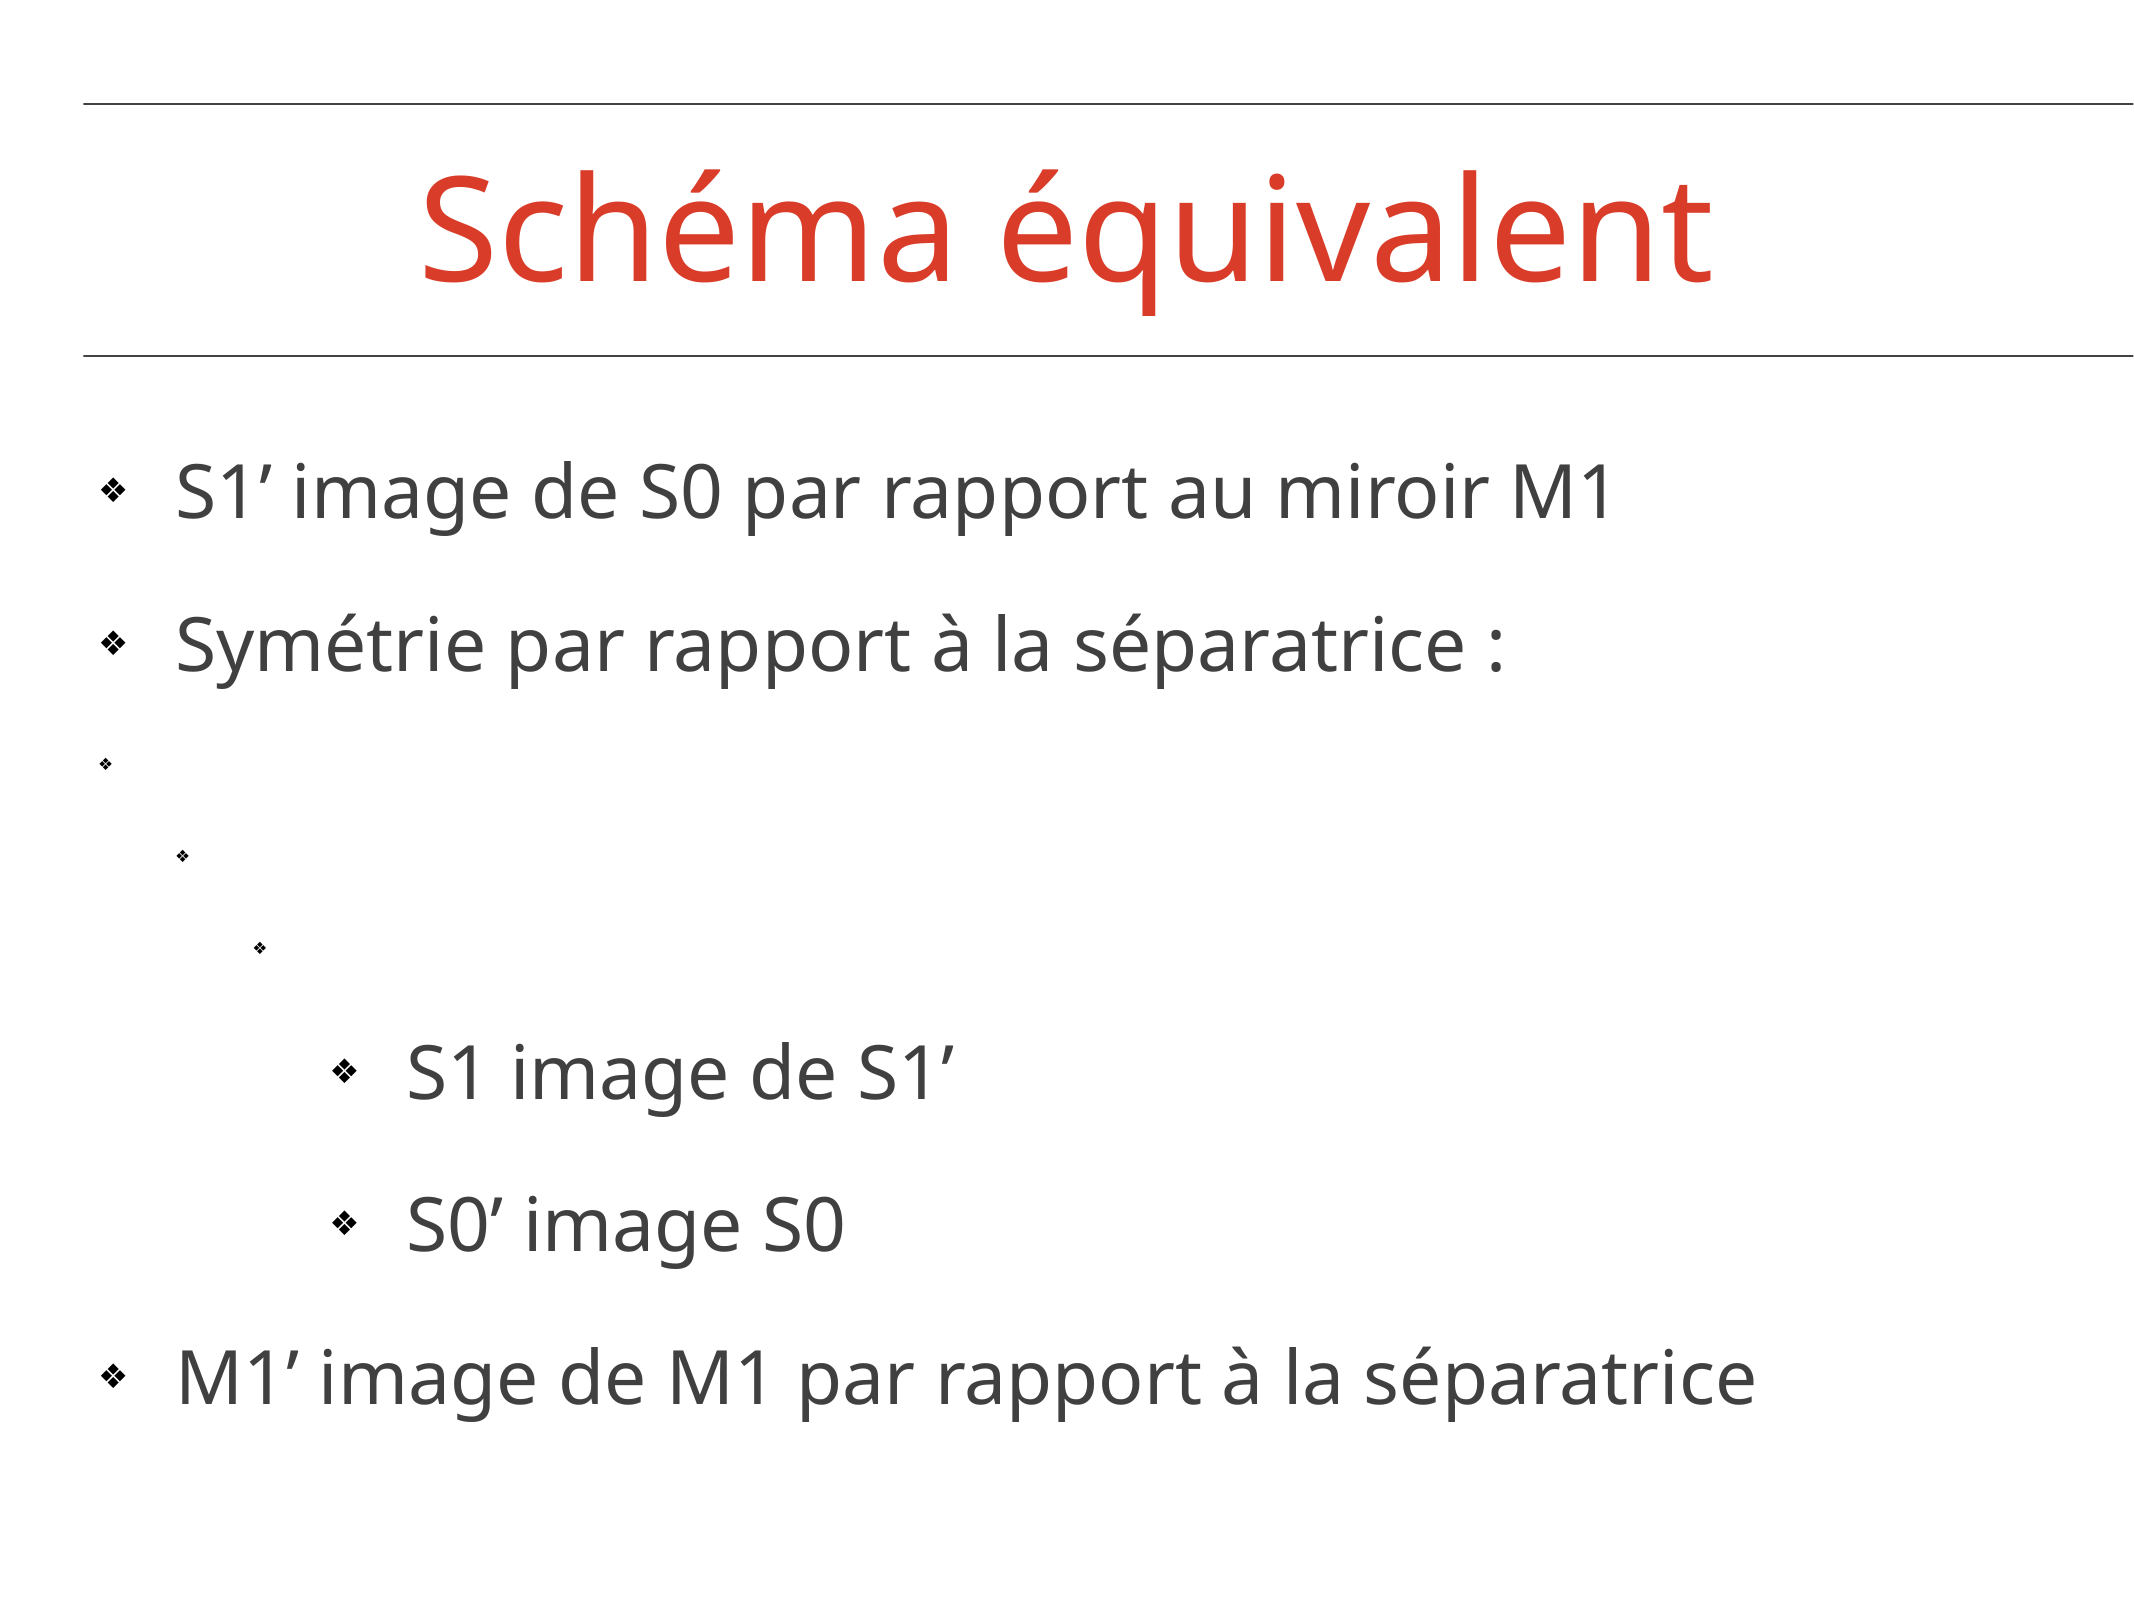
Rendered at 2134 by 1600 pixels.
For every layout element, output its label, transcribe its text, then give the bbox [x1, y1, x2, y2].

text_box S1’ image de S0 par rapport au miroir M1 Symétrie par rapport à la séparatrice : S1 image de S1’ S0’ image S0 M1’ image de M1 par rapport à la séparatrice [83, 431, 2050, 1432]
text_box Schéma équivalent [83, 131, 2050, 332]
